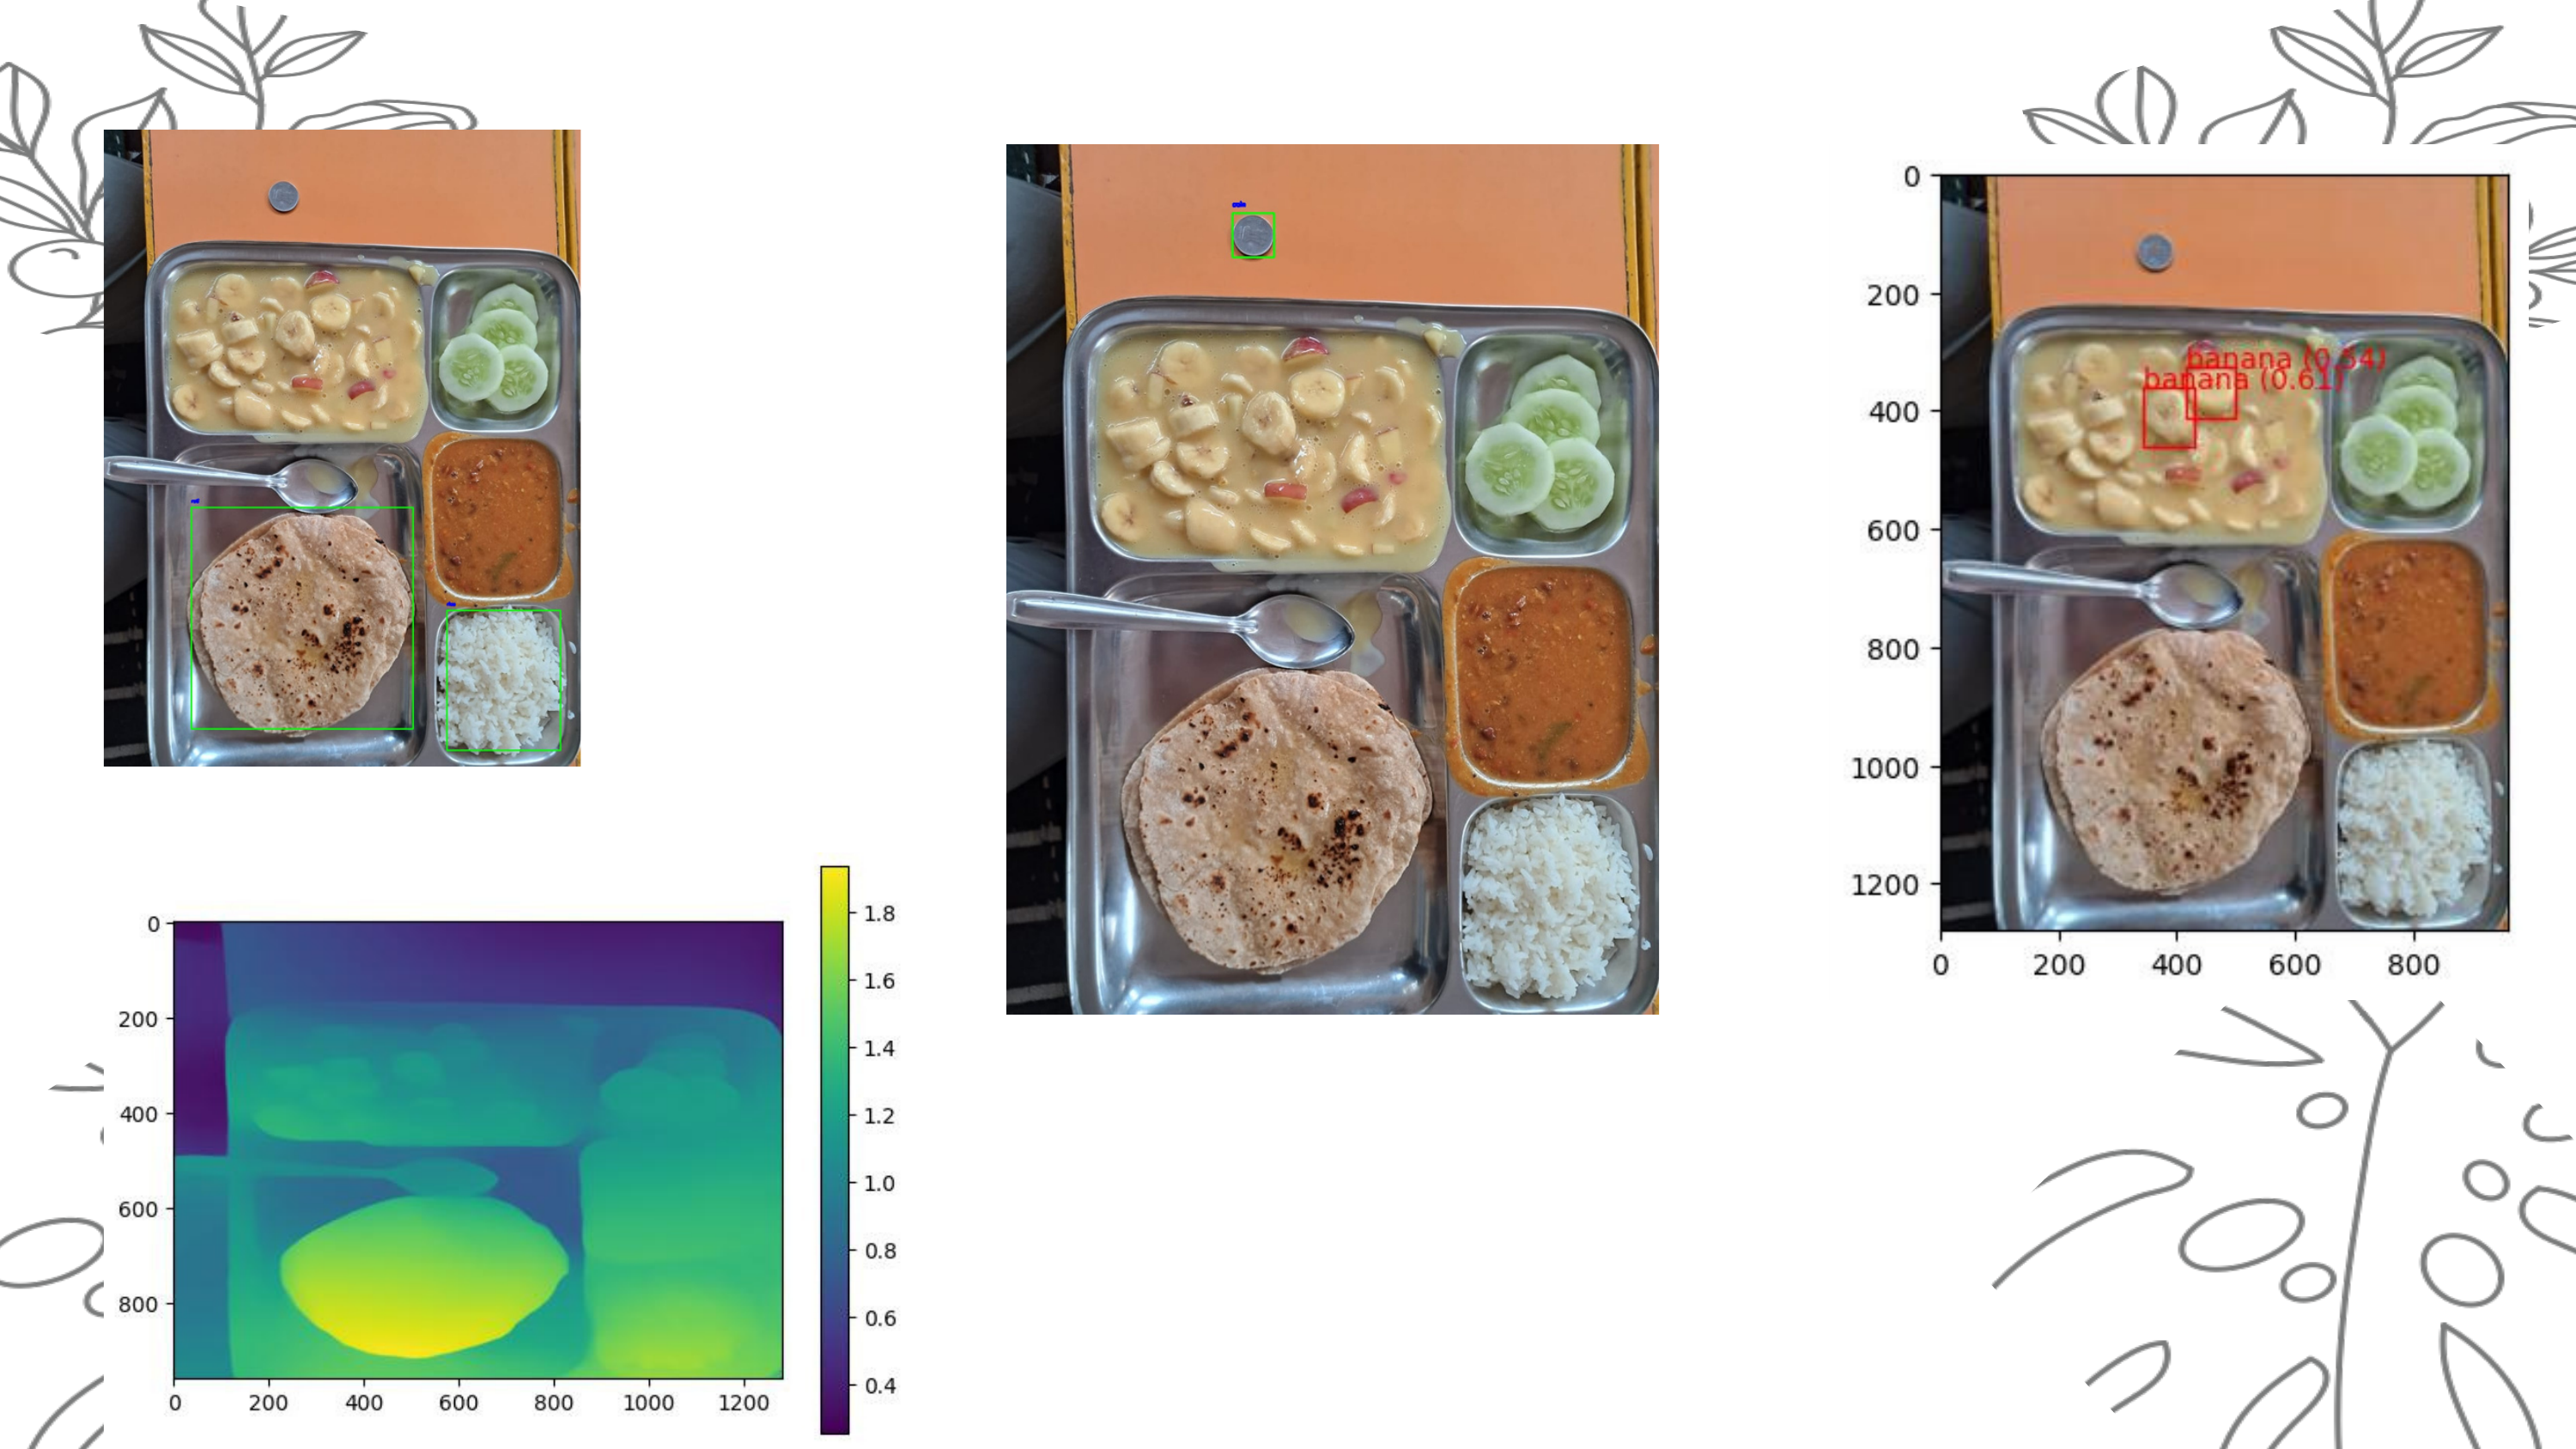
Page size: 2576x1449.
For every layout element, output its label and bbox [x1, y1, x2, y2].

text_box [1006, 144, 1660, 1016]
text_box [0, 0, 581, 767]
text_box [1828, 0, 2576, 1449]
text_box [0, 852, 913, 1449]
